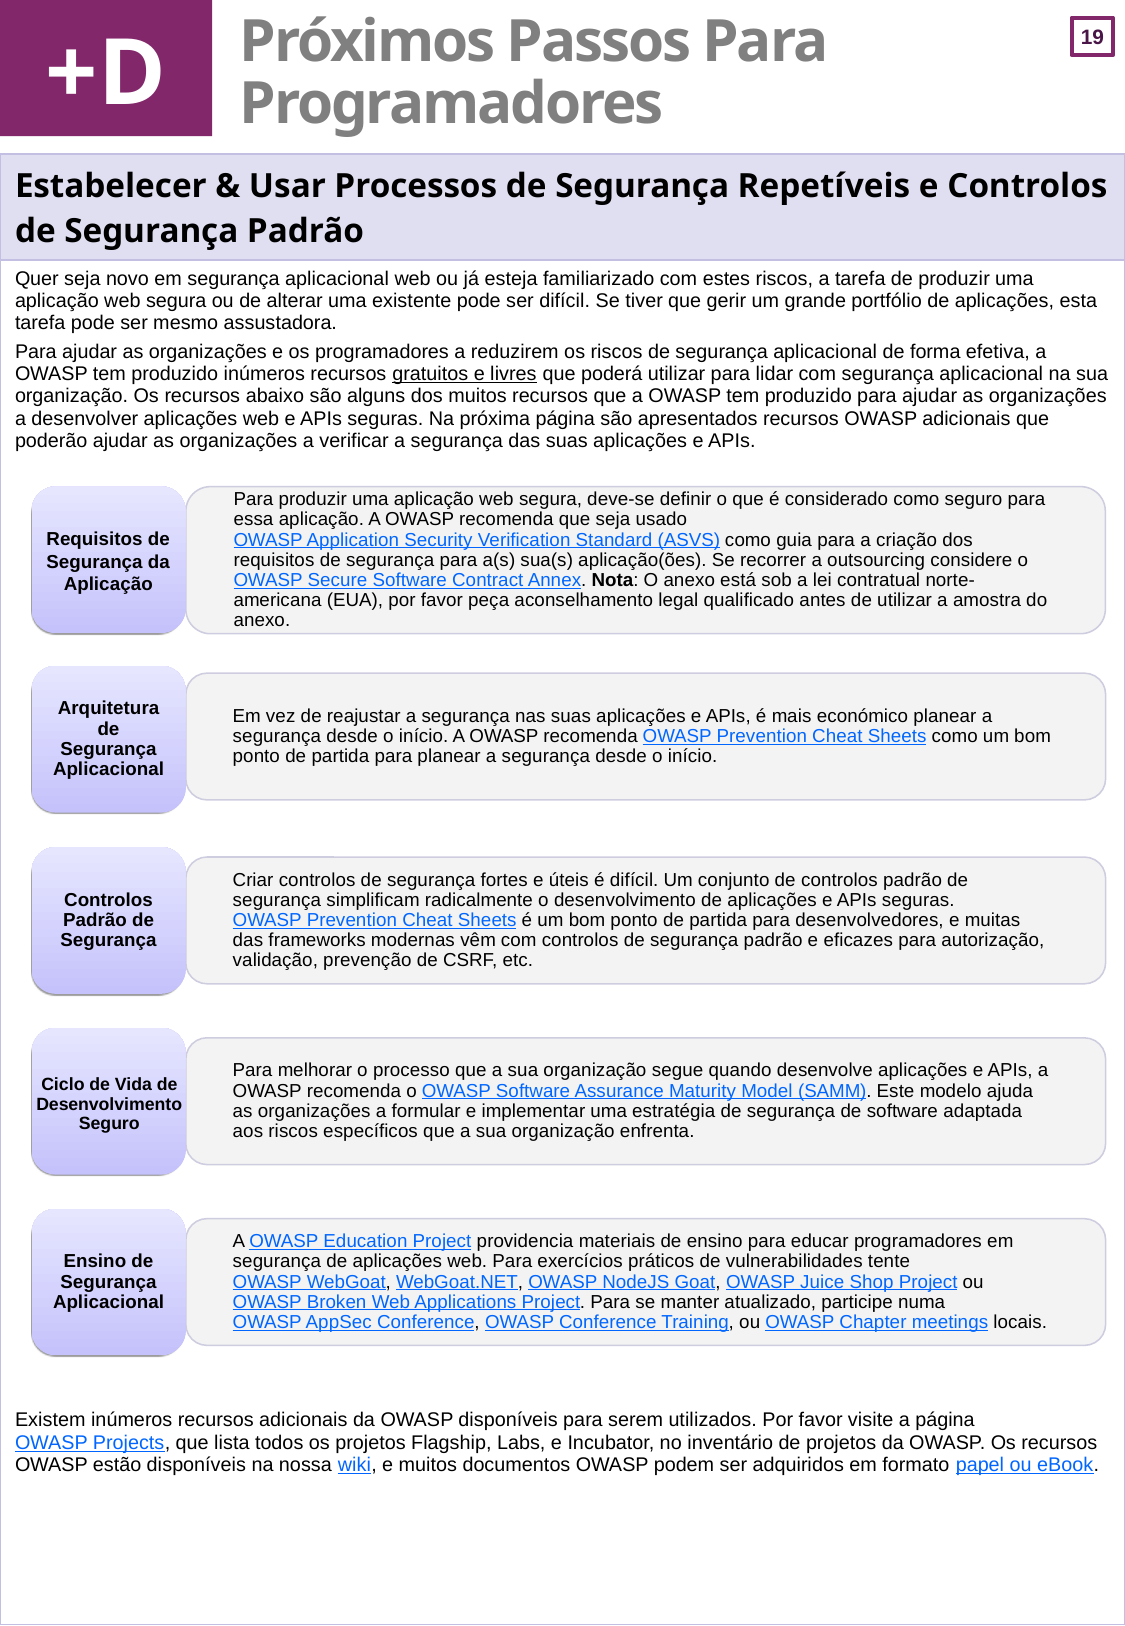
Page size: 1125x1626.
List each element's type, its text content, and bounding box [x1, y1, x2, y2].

table_cell Quer seja novo em segurança aplicacional web ou já esteja familiarizado com estes riscos, a tarefa de produzir uma aplicação web segura ou de alterar uma existente pode ser difícil. Se tiver que gerir um grande portfólio de aplicações, esta tarefa pode ser mesmo assustadora. Para ajudar as organizações e os programadores a reduzirem os riscos de segurança aplicacional de forma efetiva, a OWASP tem produzido inúmeros recursos gratuitos e livres que poderá utilizar para lidar com segurança aplicacional na sua organização. Os recursos abaixo são alguns dos muitos recursos que a OWASP tem produzido para ajudar as organizações a desenvolver aplicações web e APIs seguras. Na próxima página são apresentados recursos OWASP adicionais que poderão ajudar as organizações a verificar a segurança das suas aplicações e APIs. Existem inúmeros recursos adicionais da OWASP disponíveis para serem utilizados. Por favor visite a página OWASP Projects, que lista todos os projetos Flagship, Labs, e Incubator, no inventário de projetos da OWASP. Os recursos OWASP estão disponíveis na nossa wiki, e muitos documentos OWASP podem ser adquiridos em formato papel ou eBook. [1, 261, 1124, 1624]
text_box A OWASP Education Project providencia materiais de ensino para educar programadores em segurança de aplicações web. Para exercícios práticos de vulnerabilidades tente OWASP WebGoat, WebGoat.NET, OWASP NodeJS Goat, OWASP Juice Shop Project ou OWASP Broken Web Applications Project. Para se manter atualizado, participe numa OWASP AppSec Conference, OWASP Conference Training, ou OWASP Chapter meetings locais. [186, 1218, 1106, 1346]
text_box Próximos Passos Para Programadores [224, 12, 1125, 134]
text_box Para melhorar o processo que a sua organização segue quando desenvolve aplicações e APIs, a OWASP recomenda o OWASP Software Assurance Maturity Model (SAMM). Este modelo ajuda as organizações a formular e implementar uma estratégia de segurança de software adaptada aos riscos específicos que a sua organização enfrenta. [186, 1037, 1106, 1165]
text_box Arquitetura de Segurança Aplicacional [31, 665, 186, 813]
text_box Requisitos de Segurança da Aplicação [23, 519, 193, 602]
text_box Ciclo de Vida de Desenvolvimento Seguro [21, 1068, 198, 1141]
text_box Criar controlos de segurança fortes e úteis é difícil. Um conjunto de controlos padrão de segurança simplificam radicalmente o desenvolvimento de aplicações e APIs seguras. OWASP Prevention Cheat Sheets é um bom ponto de partida para desenvolvedores, e muitas das frameworks modernas vêm com controlos de segurança padrão e eficazes para autorização, validação, prevenção de CSRF, etc. [186, 857, 1106, 984]
text_box +D [0, 0, 213, 137]
text_box [31, 486, 186, 519]
text_box [31, 1027, 186, 1068]
text_box [31, 1141, 186, 1175]
table_header Estabelecer & Usar Processos de Segurança Repetíveis e Controlos de Segurança Padrão [1, 155, 1124, 259]
text_box Ensino de Segurança Aplicacional [31, 1208, 186, 1356]
text_box [31, 602, 186, 634]
text_box Para produzir uma aplicação web segura, deve-se definir o que é considerado como seguro para essa aplicação. A OWASP recomenda que seja usado OWASP Application Security Verification Standard (ASVS) como guia para a criação dos requisitos de segurança para a(s) sua(s) aplicação(ões). Se recorrer a outsourcing considere o OWASP Secure Software Contract Annex. Nota: O anexo está sob a lei contratual norte-americana (EUA), por favor peça aconselhamento legal qualificado antes de utilizar a amostra do anexo. [186, 486, 1106, 634]
text_box Em vez de reajustar a segurança nas suas aplicações e APIs, é mais económico planear a segurança desde o início. A OWASP recomenda OWASP Prevention Cheat Sheets como um bom ponto de partida para planear a segurança desde o início. [186, 673, 1106, 800]
text_box Controlos Padrão de Segurança [31, 847, 186, 994]
